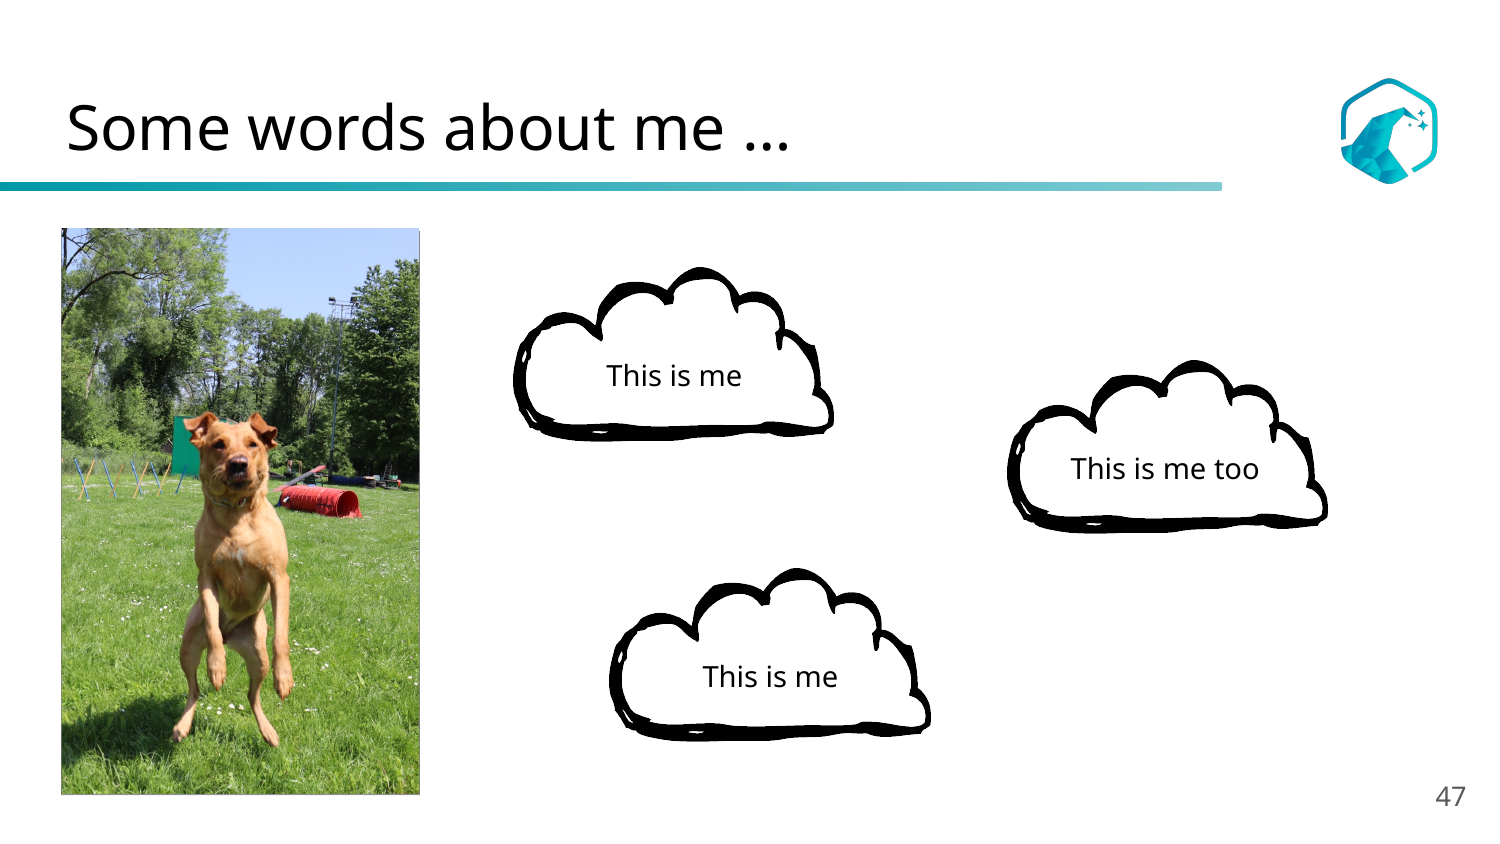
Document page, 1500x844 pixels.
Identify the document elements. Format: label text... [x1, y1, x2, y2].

text_box This is me [687, 642, 867, 709]
picture [609, 568, 931, 742]
picture [61, 228, 420, 794]
picture [1330, 167, 1449, 188]
text_box This is me [591, 342, 771, 408]
slide_number <number> [1391, 764, 1482, 829]
picture [1007, 360, 1328, 534]
text_box This is me too [1055, 435, 1305, 501]
picture [513, 267, 834, 442]
title Some words about me … [51, 72, 1449, 167]
